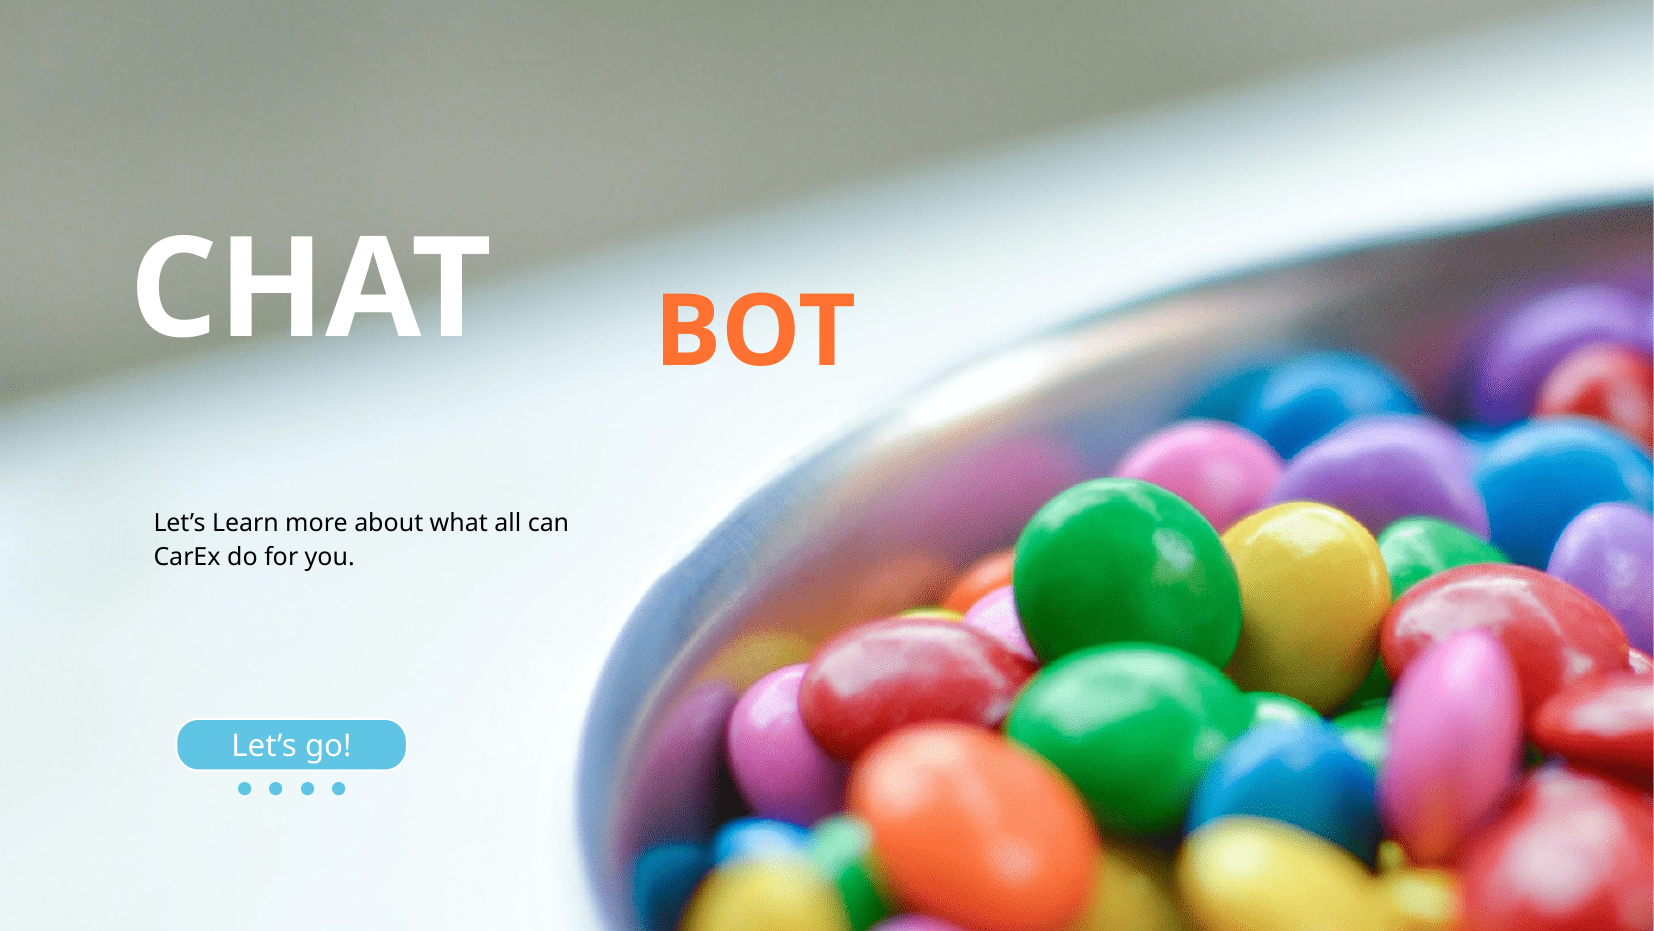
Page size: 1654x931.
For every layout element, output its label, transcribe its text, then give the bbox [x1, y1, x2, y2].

text_box [332, 782, 346, 796]
text_box Let’s go! [178, 720, 405, 769]
text_box [238, 782, 252, 796]
picture [0, 0, 1654, 931]
title BOT [342, 210, 945, 443]
text_box [301, 782, 315, 796]
title CHAT [129, 187, 686, 378]
text_box [269, 782, 283, 796]
title Let’s Learn more about what all can CarEx do for you. [153, 451, 640, 627]
